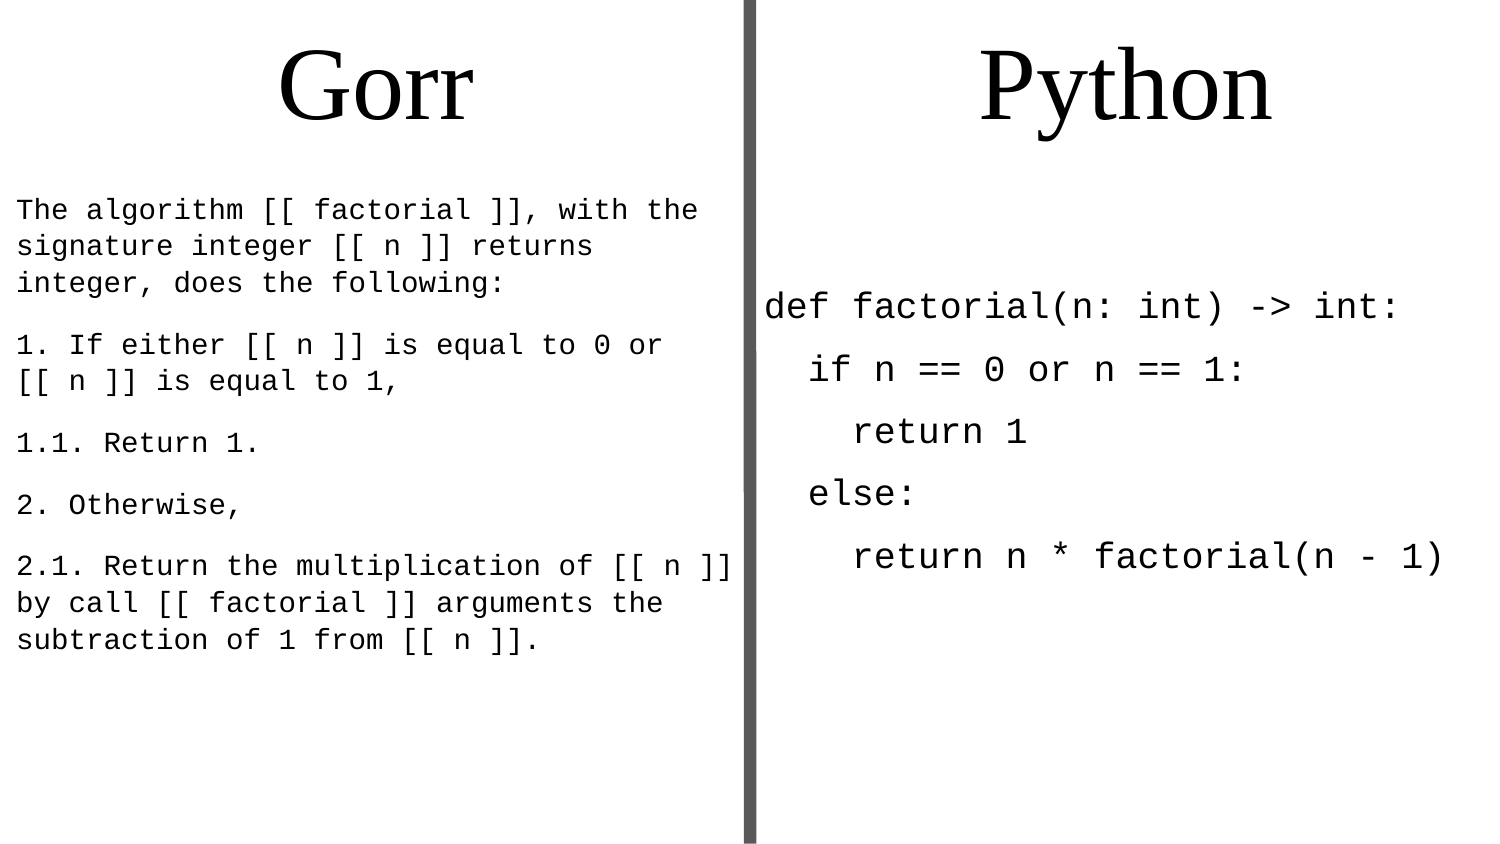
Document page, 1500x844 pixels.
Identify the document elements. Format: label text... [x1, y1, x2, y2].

list def factorial(n: int) -> int: if n == 0 or n == 1: return 1 else: return n * factorial(n - 1) [748, 273, 1499, 658]
list The algorithm [[ factorial ]], with the signature integer [[ n ]] returns integer, does the following: 1. If either [[ n ]] is equal to 0 or [[ n ]] is equal to 1, 1.1. Return 1. 2. Otherwise, 2.1. Return the multiplication of [[ n ]] by call [[ factorial ]] arguments the subtraction of 1 from [[ n ]]. [1, 173, 752, 671]
text_box Gorr [1, 0, 751, 155]
text_box Python [751, 0, 1500, 155]
